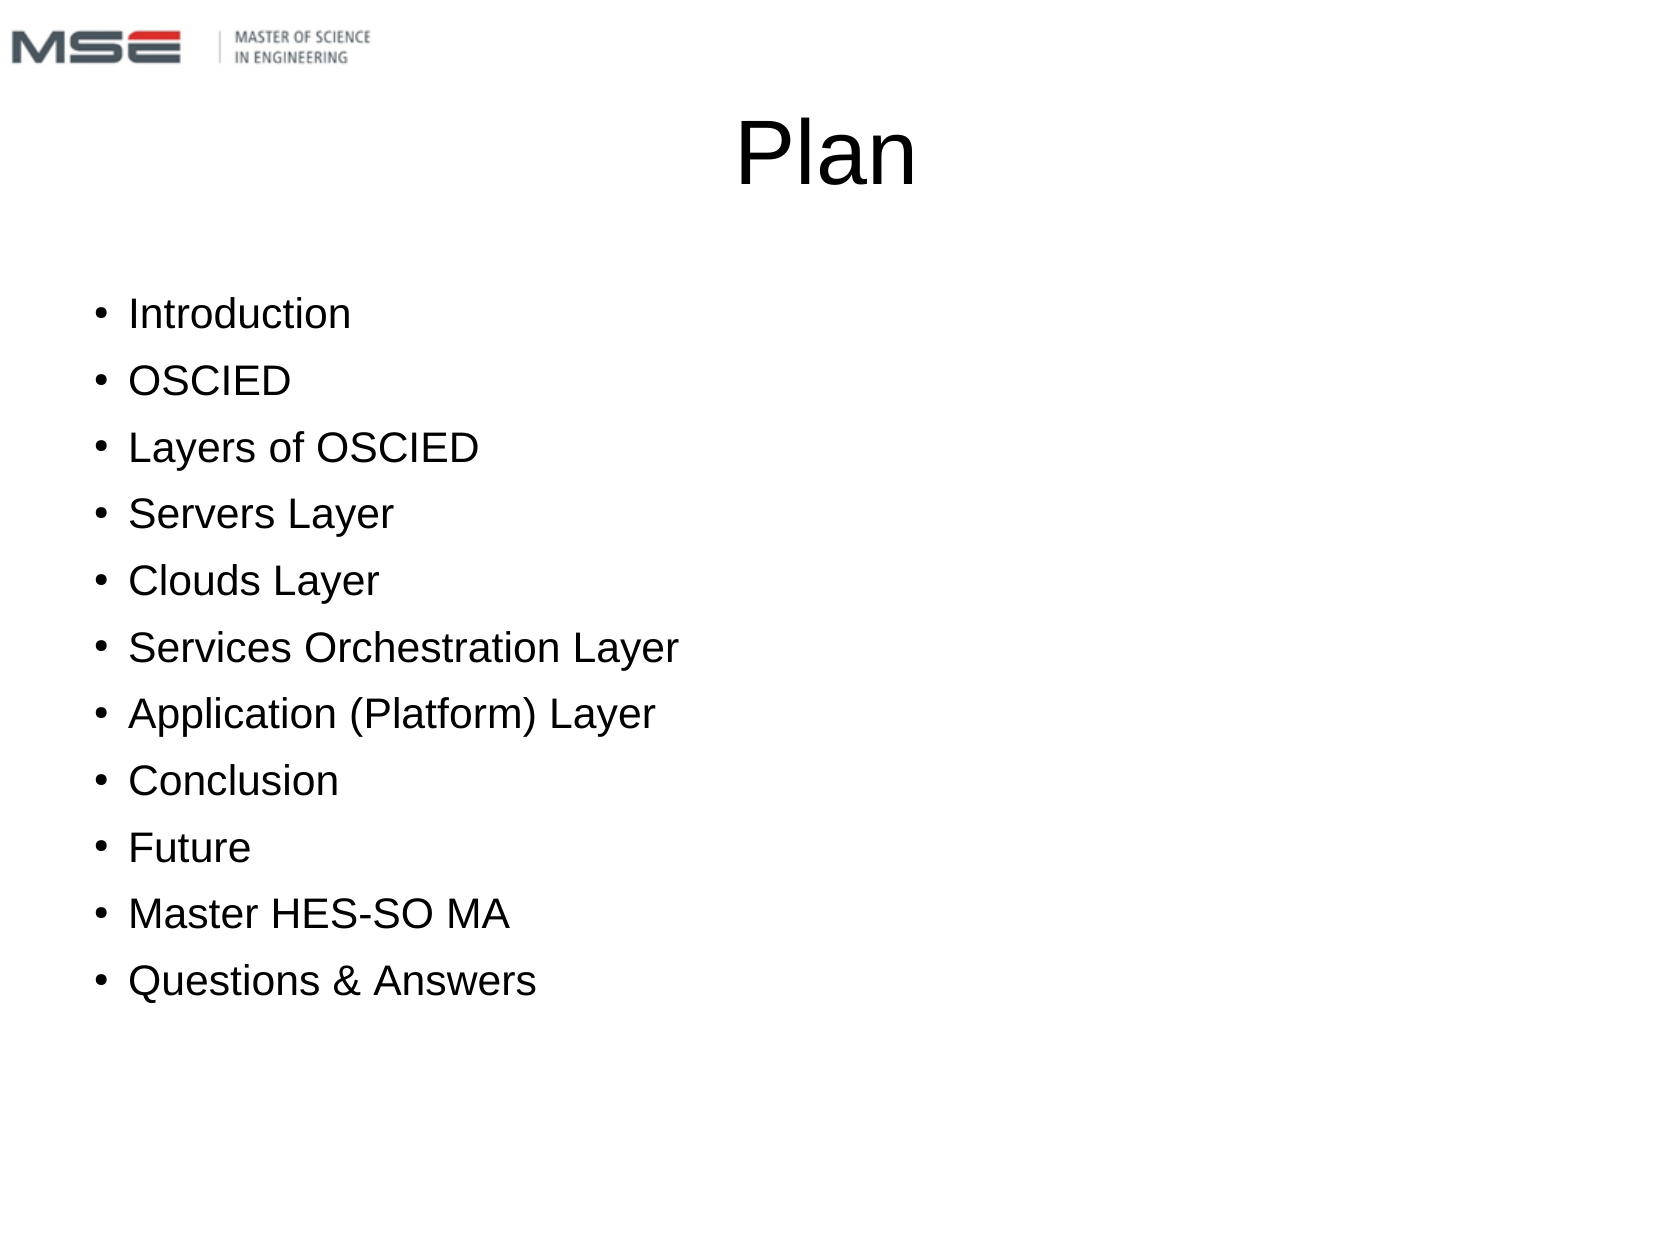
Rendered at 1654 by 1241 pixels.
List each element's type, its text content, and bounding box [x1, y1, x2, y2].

picture [3, 0, 402, 107]
title Plan [82, 49, 1571, 257]
list Introduction OSCIED Layers of OSCIED Servers Layer Clouds Layer Services Orchestration Layer Application (Platform) Layer Conclusion Future Master HES-SO MA Questions & Answers [82, 290, 1538, 1010]
